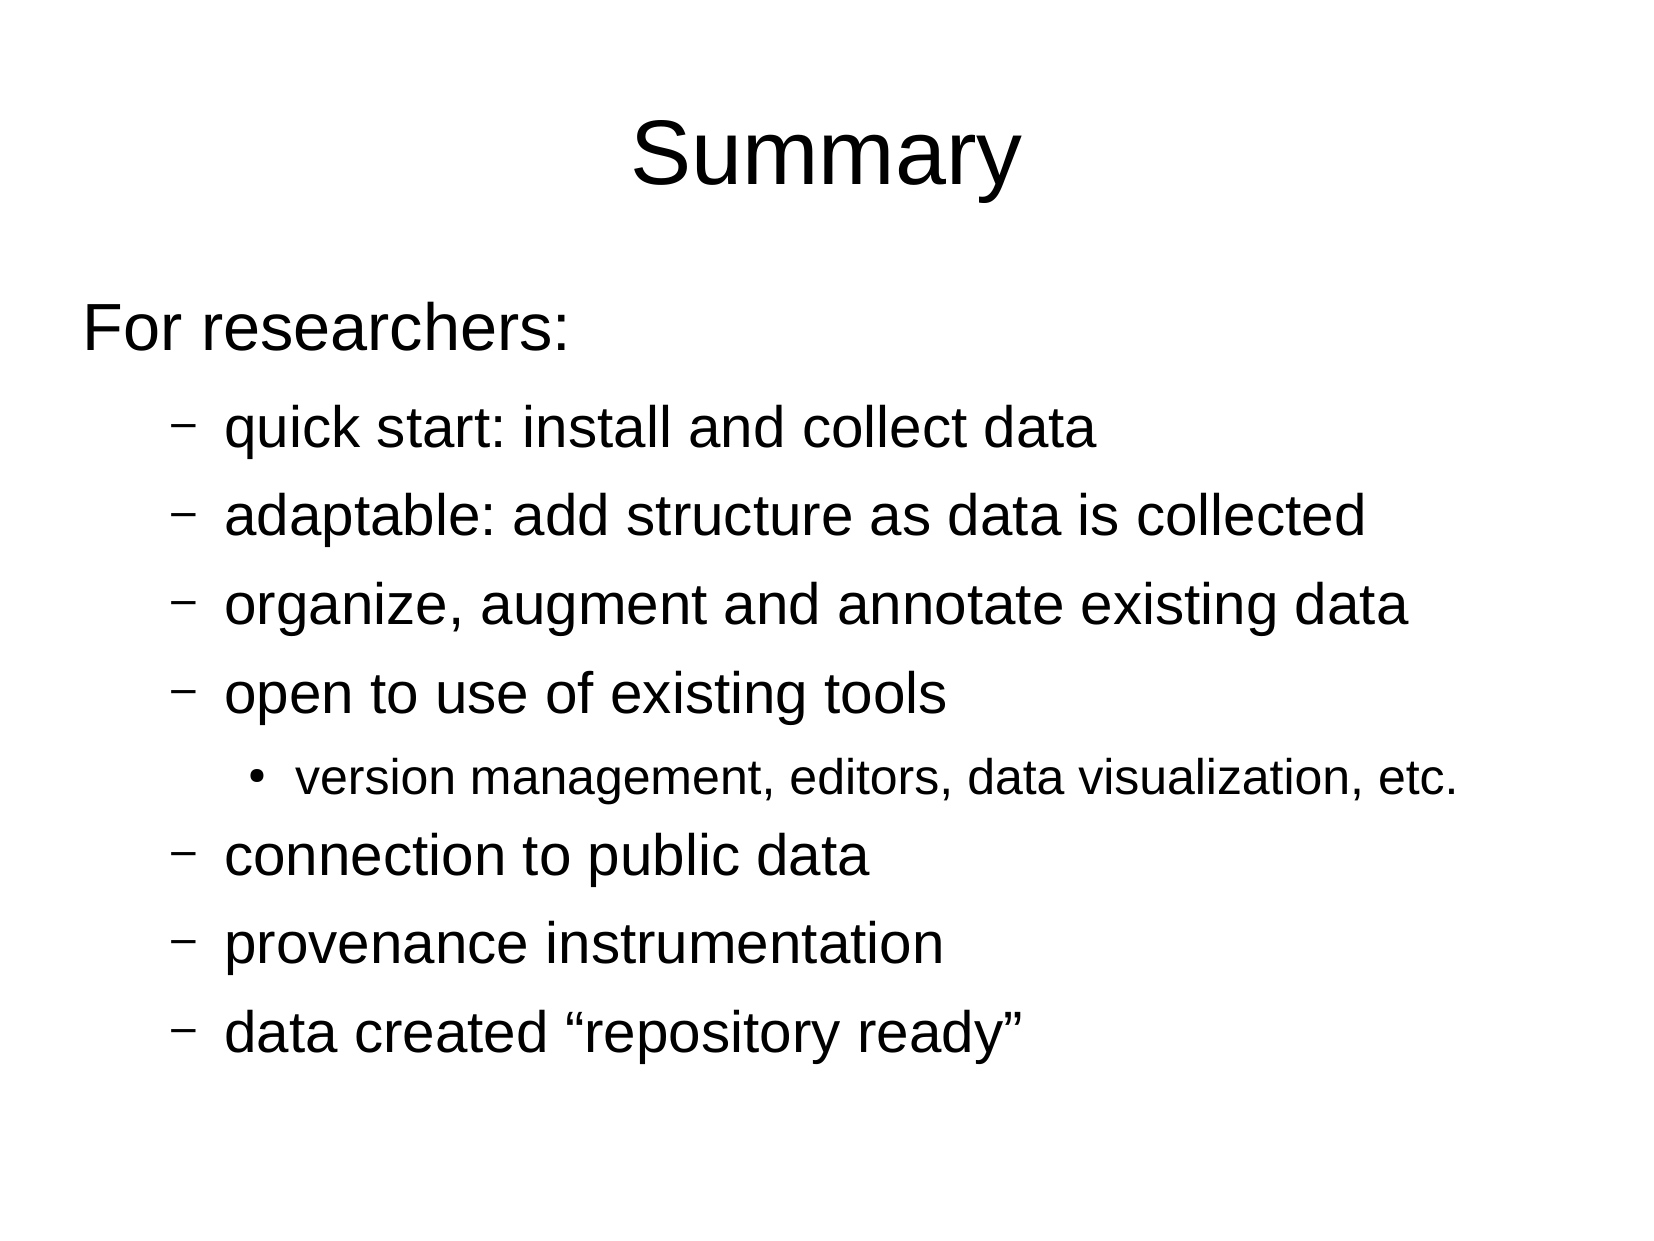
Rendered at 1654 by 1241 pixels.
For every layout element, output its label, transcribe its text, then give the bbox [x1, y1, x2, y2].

title Summary [82, 49, 1571, 257]
list For researchers: quick start: install and collect data adaptable: add structure as data is collected organize, augment and annotate existing data open to use of existing tools version management, editors, data visualization, etc. connection to public data provenance instrumentation data created “repository ready” [82, 290, 1571, 1065]
